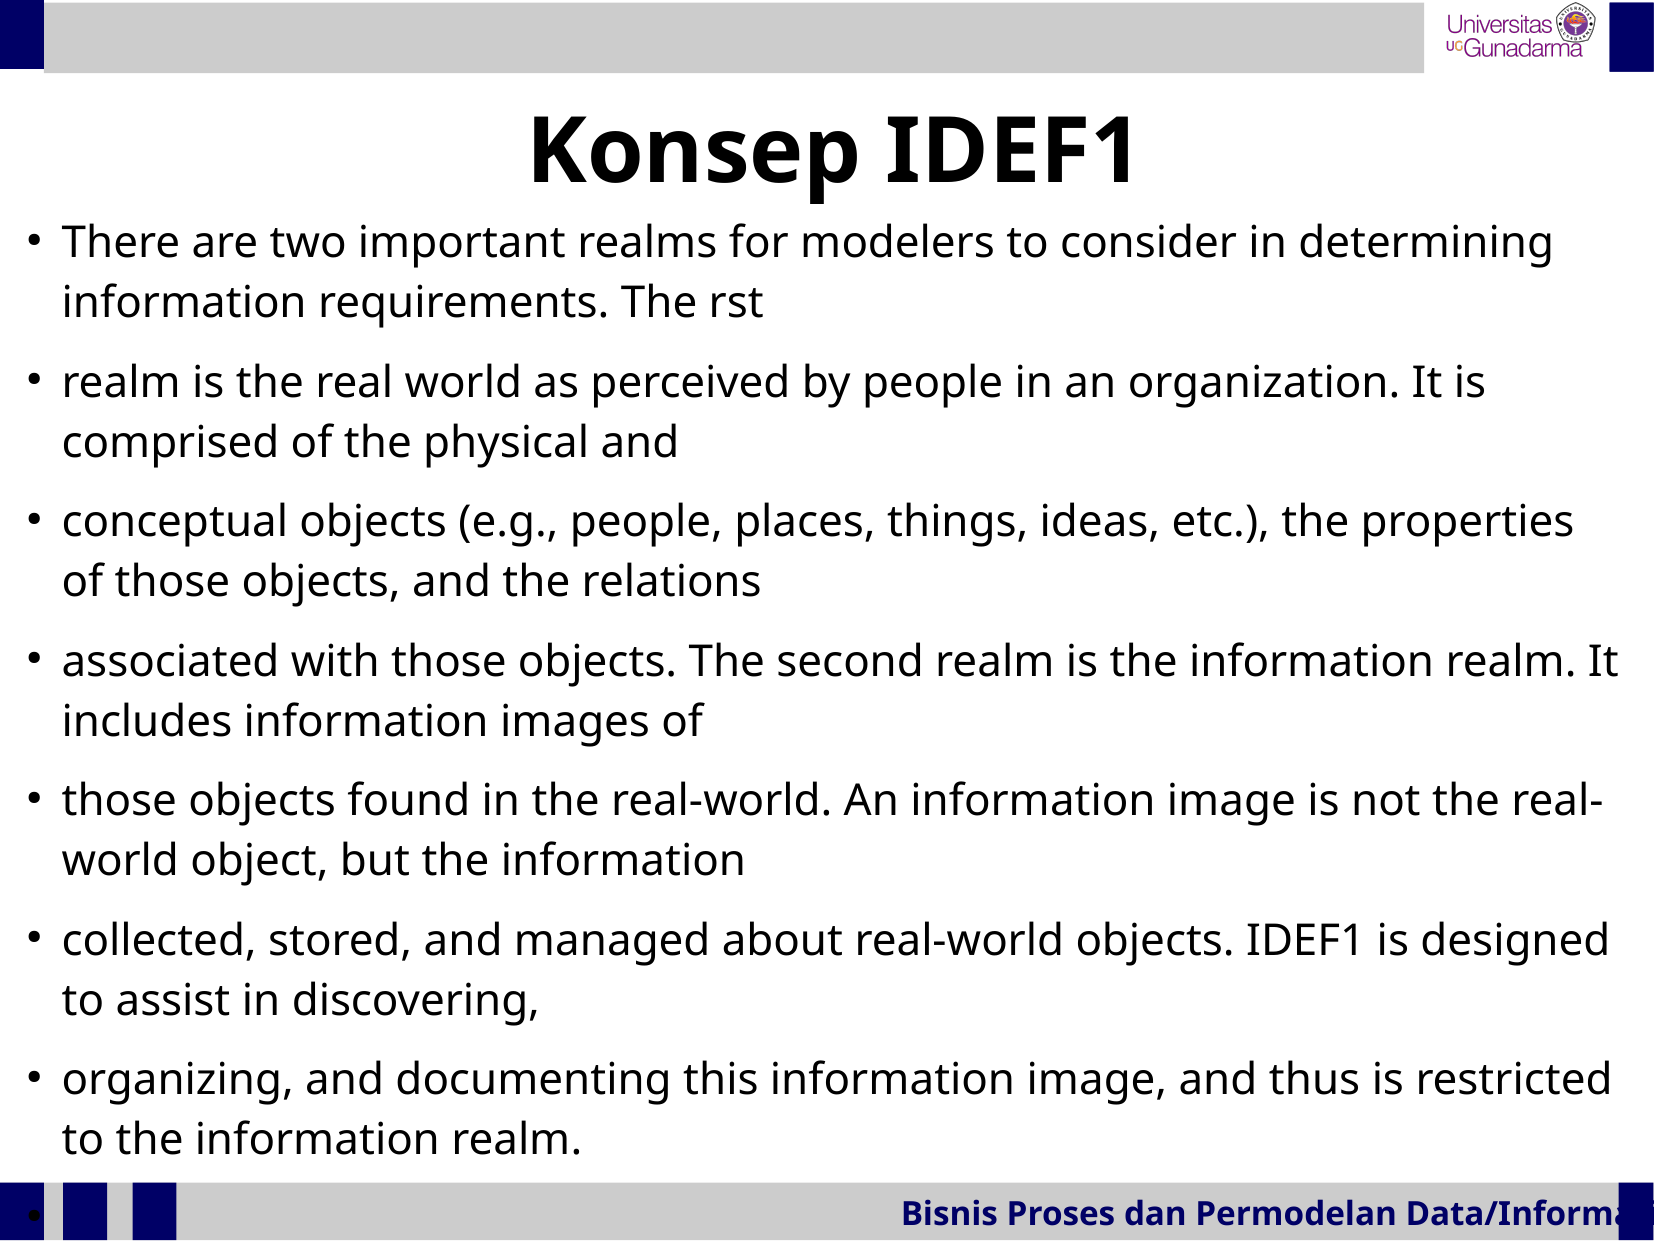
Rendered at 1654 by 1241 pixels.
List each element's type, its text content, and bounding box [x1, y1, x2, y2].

picture [1437, 2, 1610, 62]
list There are two important realms for modelers to consider in determining information requirements. The rst realm is the real world as perceived by people in an organization. It is comprised of the physical and conceptual objects (e.g., people, places, things, ideas, etc.), the properties of those objects, and the relations associated with those objects. The second realm is the information realm. It includes information images of those objects found in the real-world. An information image is not the real-world object, but the information collected, stored, and managed about real-world objects. IDEF1 is designed to assist in discovering, organizing, and documenting this information image, and thus is restricted to the information realm. [14, 210, 1630, 1171]
title Konsep IDEF1 [78, 84, 1592, 210]
